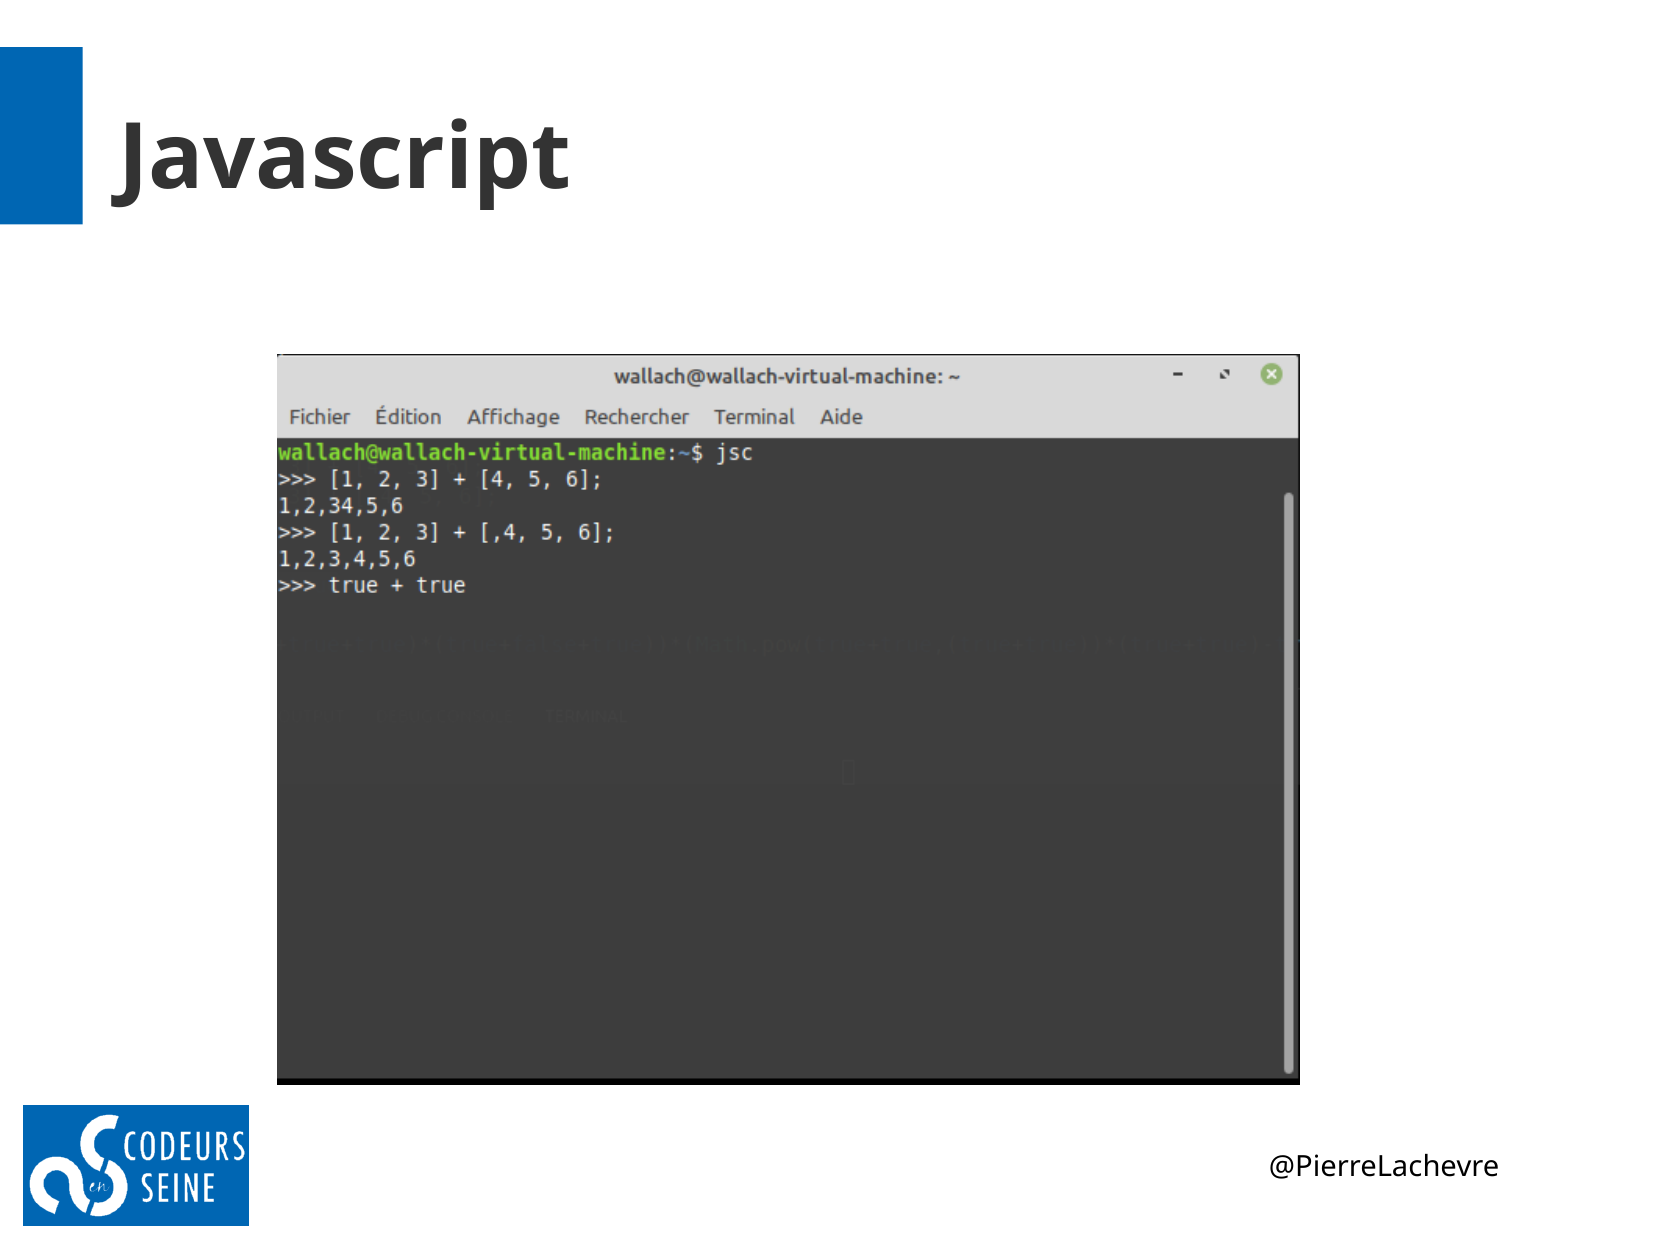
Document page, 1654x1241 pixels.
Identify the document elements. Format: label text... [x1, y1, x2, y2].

picture [23, 1105, 249, 1226]
title Javascript [118, 49, 1571, 257]
picture [277, 354, 1300, 1085]
